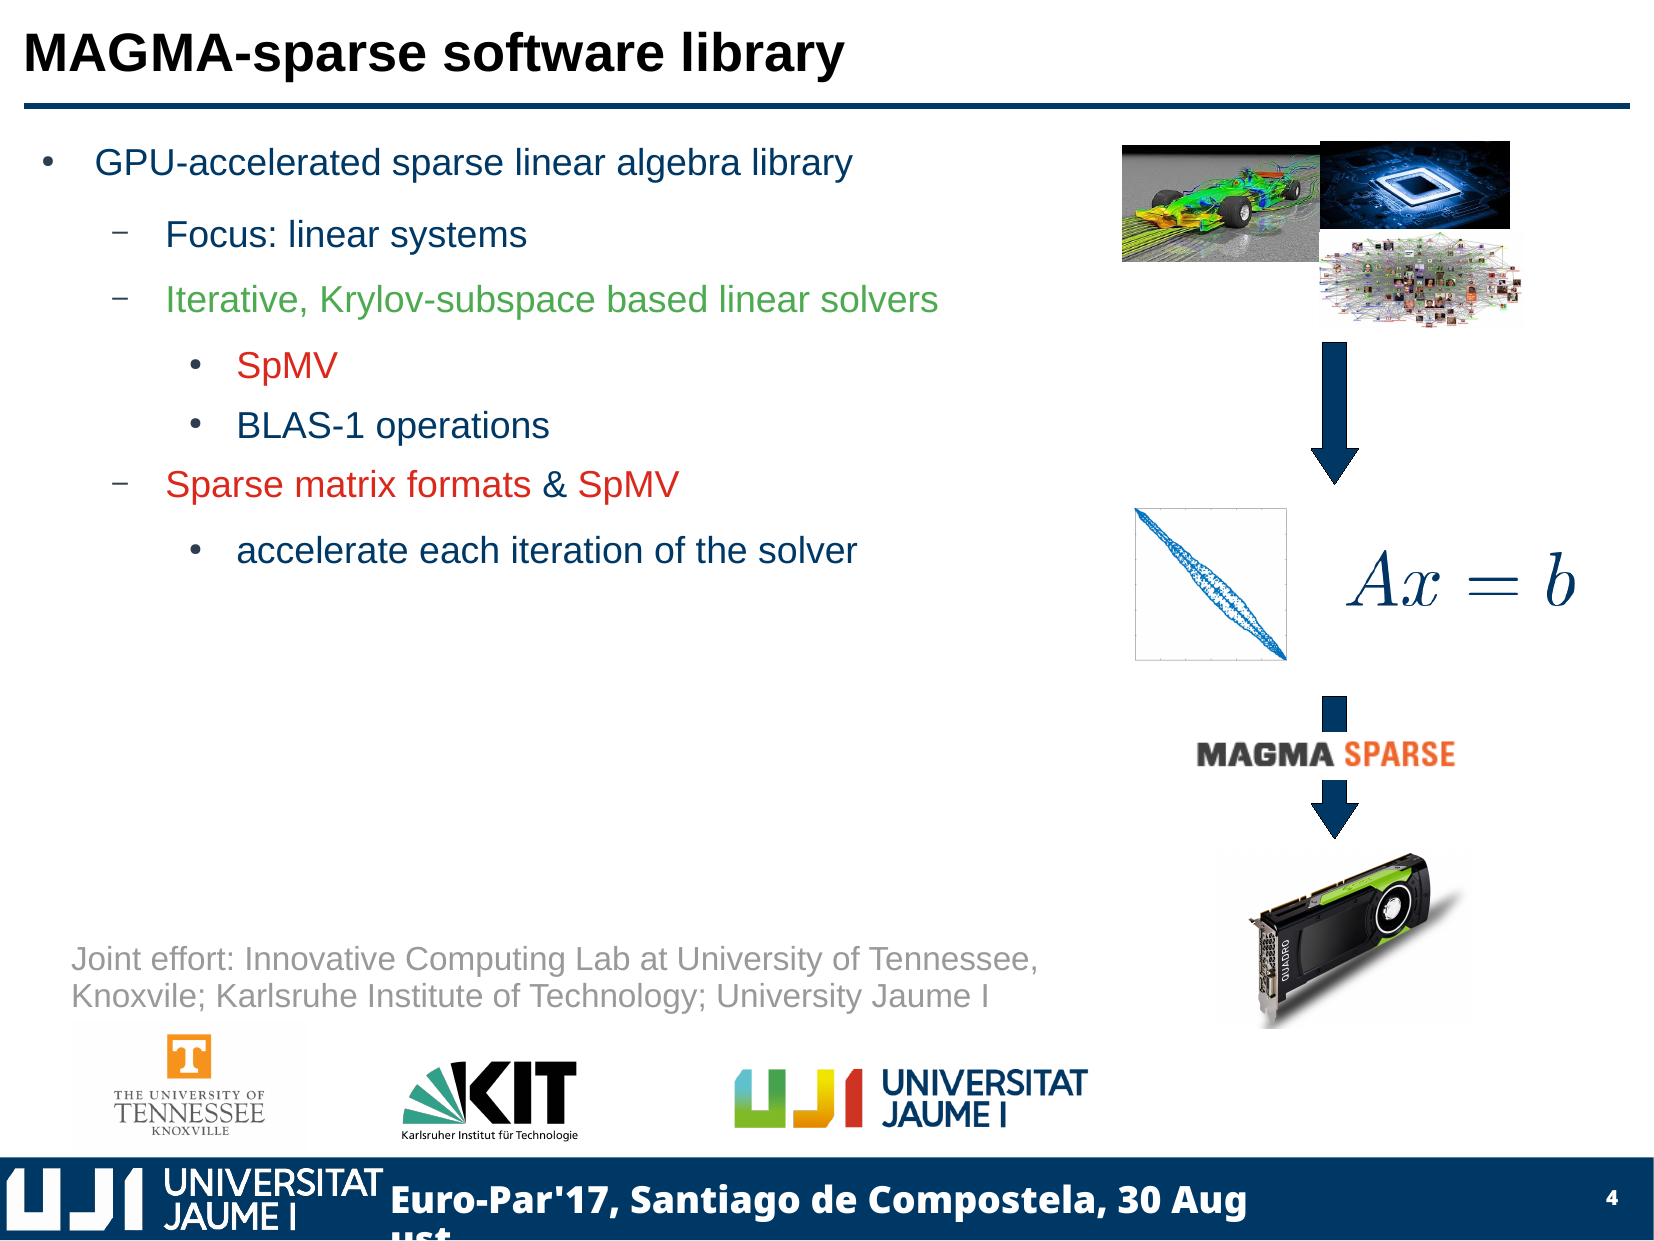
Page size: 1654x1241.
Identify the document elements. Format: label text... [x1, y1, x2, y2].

text_box [1311, 780, 1359, 839]
text_box Joint effort: Innovative Computing Lab at University of Tennessee, Knoxvile; Karlsruhe Institute of Technology; University Jaume I [20, 933, 1099, 1028]
picture [1134, 507, 1288, 662]
picture [1189, 732, 1465, 780]
text_box [1311, 342, 1359, 485]
picture [732, 1062, 1094, 1132]
picture [0, 1158, 390, 1241]
title MAGMA-sparse software library [23, 0, 1630, 107]
list GPU-accelerated sparse linear algebra library Focus: linear systems Iterative, Krylov-subspace based linear solvers SpMV BLAS-1 operations Sparse matrix formats & SpMV accelerate each iteration of the solver [23, 141, 1040, 721]
picture [1122, 141, 1524, 328]
picture [70, 1021, 308, 1155]
picture [1346, 550, 1575, 606]
text_box [1322, 696, 1347, 732]
picture [1216, 851, 1475, 1029]
picture [401, 1057, 579, 1146]
